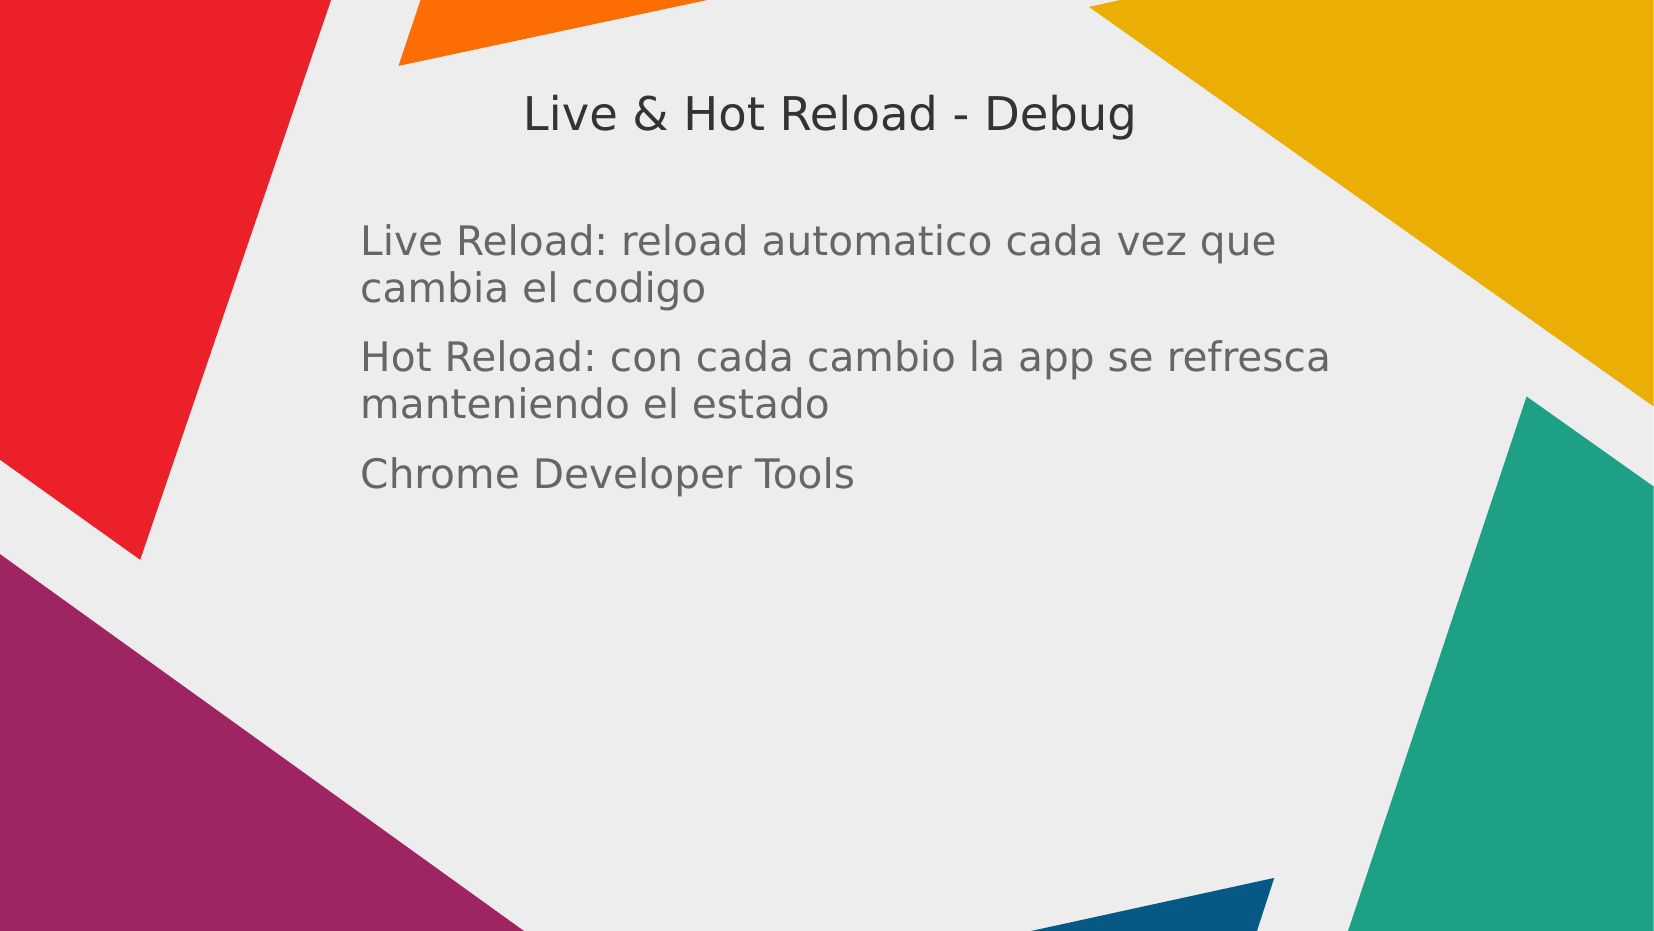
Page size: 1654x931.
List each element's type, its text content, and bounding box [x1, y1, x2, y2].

list Live Reload: reload automatico cada vez que cambia el codigo Hot Reload: con cada cambio la app se refresca manteniendo el estado Chrome Developer Tools [289, 217, 1371, 817]
title Live & Hot Reload - Debug [289, 36, 1371, 193]
